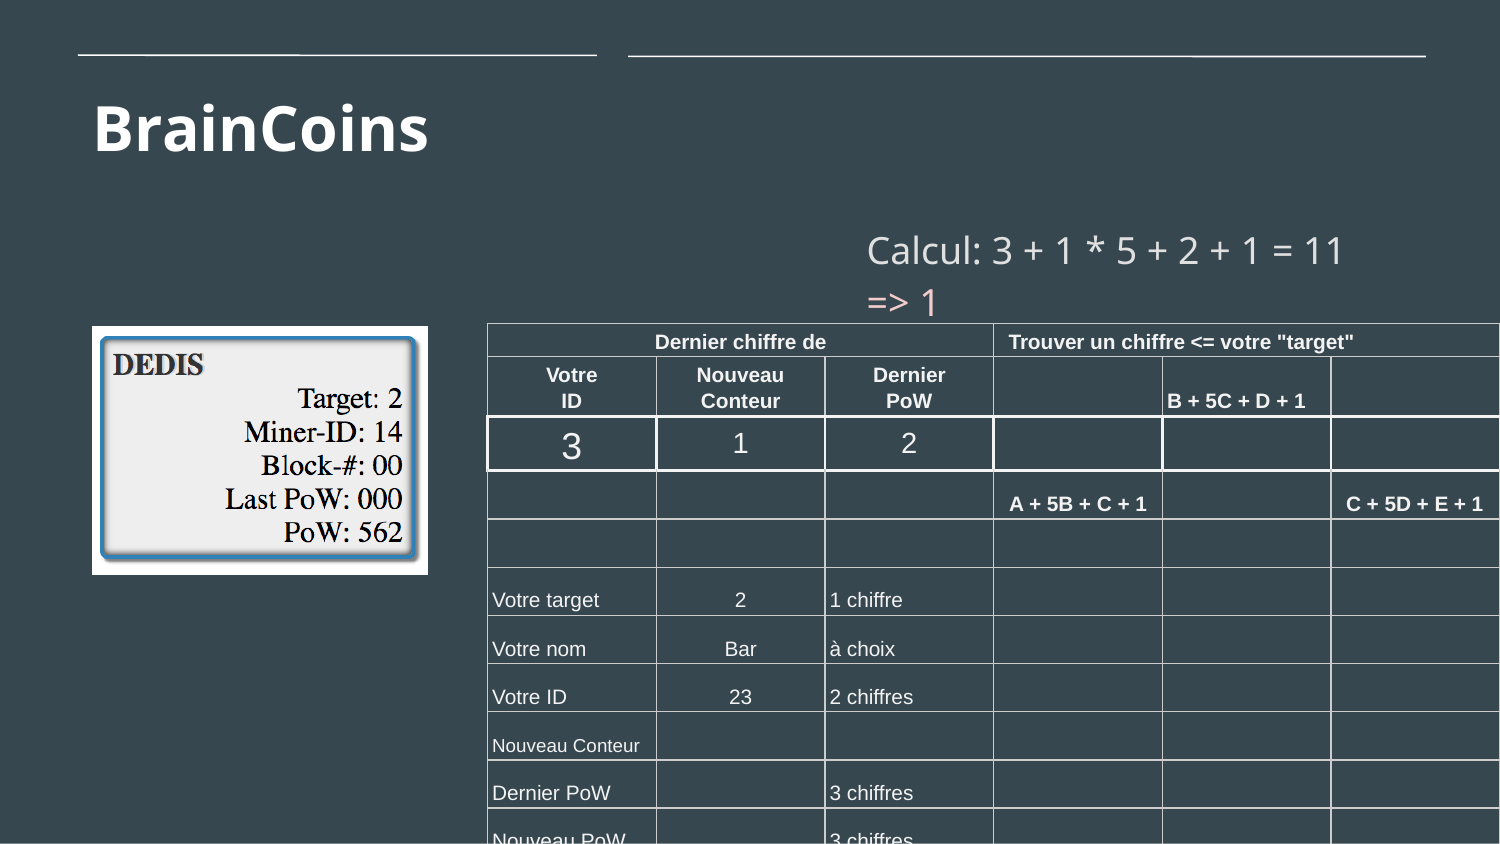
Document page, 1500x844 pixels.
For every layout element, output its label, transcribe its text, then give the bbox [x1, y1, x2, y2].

table_cell [657, 472, 824, 518]
table_cell [1163, 761, 1330, 807]
table_cell 3 [489, 418, 655, 469]
table_cell [995, 418, 1161, 469]
table_cell Dernier PoW [488, 761, 656, 807]
table_cell [994, 568, 1162, 615]
table_cell [1163, 712, 1330, 759]
table_cell Votre target [488, 568, 656, 615]
table_cell [1332, 357, 1499, 415]
table_cell [488, 472, 656, 518]
table_header Trouver un chiffre <= votre "target" [994, 324, 1499, 356]
table_cell [1332, 616, 1499, 663]
table_cell C + 5D + E + 1 [1332, 472, 1499, 518]
table_cell [826, 520, 993, 567]
table_cell [826, 712, 993, 759]
table_cell [1163, 472, 1330, 518]
table_cell 1 [658, 418, 824, 469]
table_cell Nouveau PoW [488, 809, 656, 844]
table_cell [1332, 418, 1499, 469]
table_cell Bar [657, 616, 824, 663]
table_cell [1163, 616, 1330, 663]
table_cell [994, 712, 1162, 759]
table_cell [657, 809, 824, 844]
table_cell Votre ID [488, 357, 656, 415]
table_cell [994, 616, 1162, 663]
table_cell [1332, 761, 1499, 807]
table_cell A + 5B + C + 1 [994, 472, 1162, 518]
table_cell 23 [657, 664, 824, 711]
table_cell [657, 761, 824, 807]
table_cell Votre nom [488, 616, 656, 663]
table_cell [1332, 664, 1499, 711]
picture [92, 326, 428, 575]
table_cell [1332, 568, 1499, 615]
table_cell [1163, 809, 1330, 844]
table_cell B + 5C + D + 1 [1163, 357, 1330, 415]
text_box Calcul: 3 + 1 * 5 + 2 + 1 = 11 => 1 [851, 205, 1397, 339]
table_cell 1 chiffre [826, 568, 993, 615]
table_cell 2 [657, 568, 824, 615]
table_cell [994, 761, 1162, 807]
table_cell [994, 664, 1162, 711]
table_cell [657, 712, 824, 759]
table_cell [1164, 418, 1330, 469]
table_cell 3 chiffres [826, 809, 993, 844]
table_cell Nouveau Conteur [657, 357, 824, 415]
table_cell [826, 472, 993, 518]
table_cell Nouveau Conteur [488, 712, 656, 759]
table_cell [994, 809, 1162, 844]
title BrainCoins [77, 73, 597, 413]
table_cell à choix [826, 616, 993, 663]
table_cell [994, 357, 1162, 415]
table_cell 3 chiffres [826, 761, 993, 807]
table_cell [994, 520, 1162, 567]
table_cell [1163, 520, 1330, 567]
table_cell [1163, 568, 1330, 615]
table_cell [657, 520, 824, 567]
table_cell Votre ID [488, 664, 656, 711]
table_cell [1332, 712, 1499, 759]
table_cell [1163, 664, 1330, 711]
table_cell [1332, 520, 1499, 567]
table_header Dernier chiffre de [488, 324, 993, 356]
table_cell 2 chiffres [826, 664, 993, 711]
table_cell [488, 520, 656, 567]
table_cell Dernier PoW [826, 357, 993, 415]
table_cell [1332, 809, 1499, 844]
table_cell 2 [826, 418, 992, 469]
